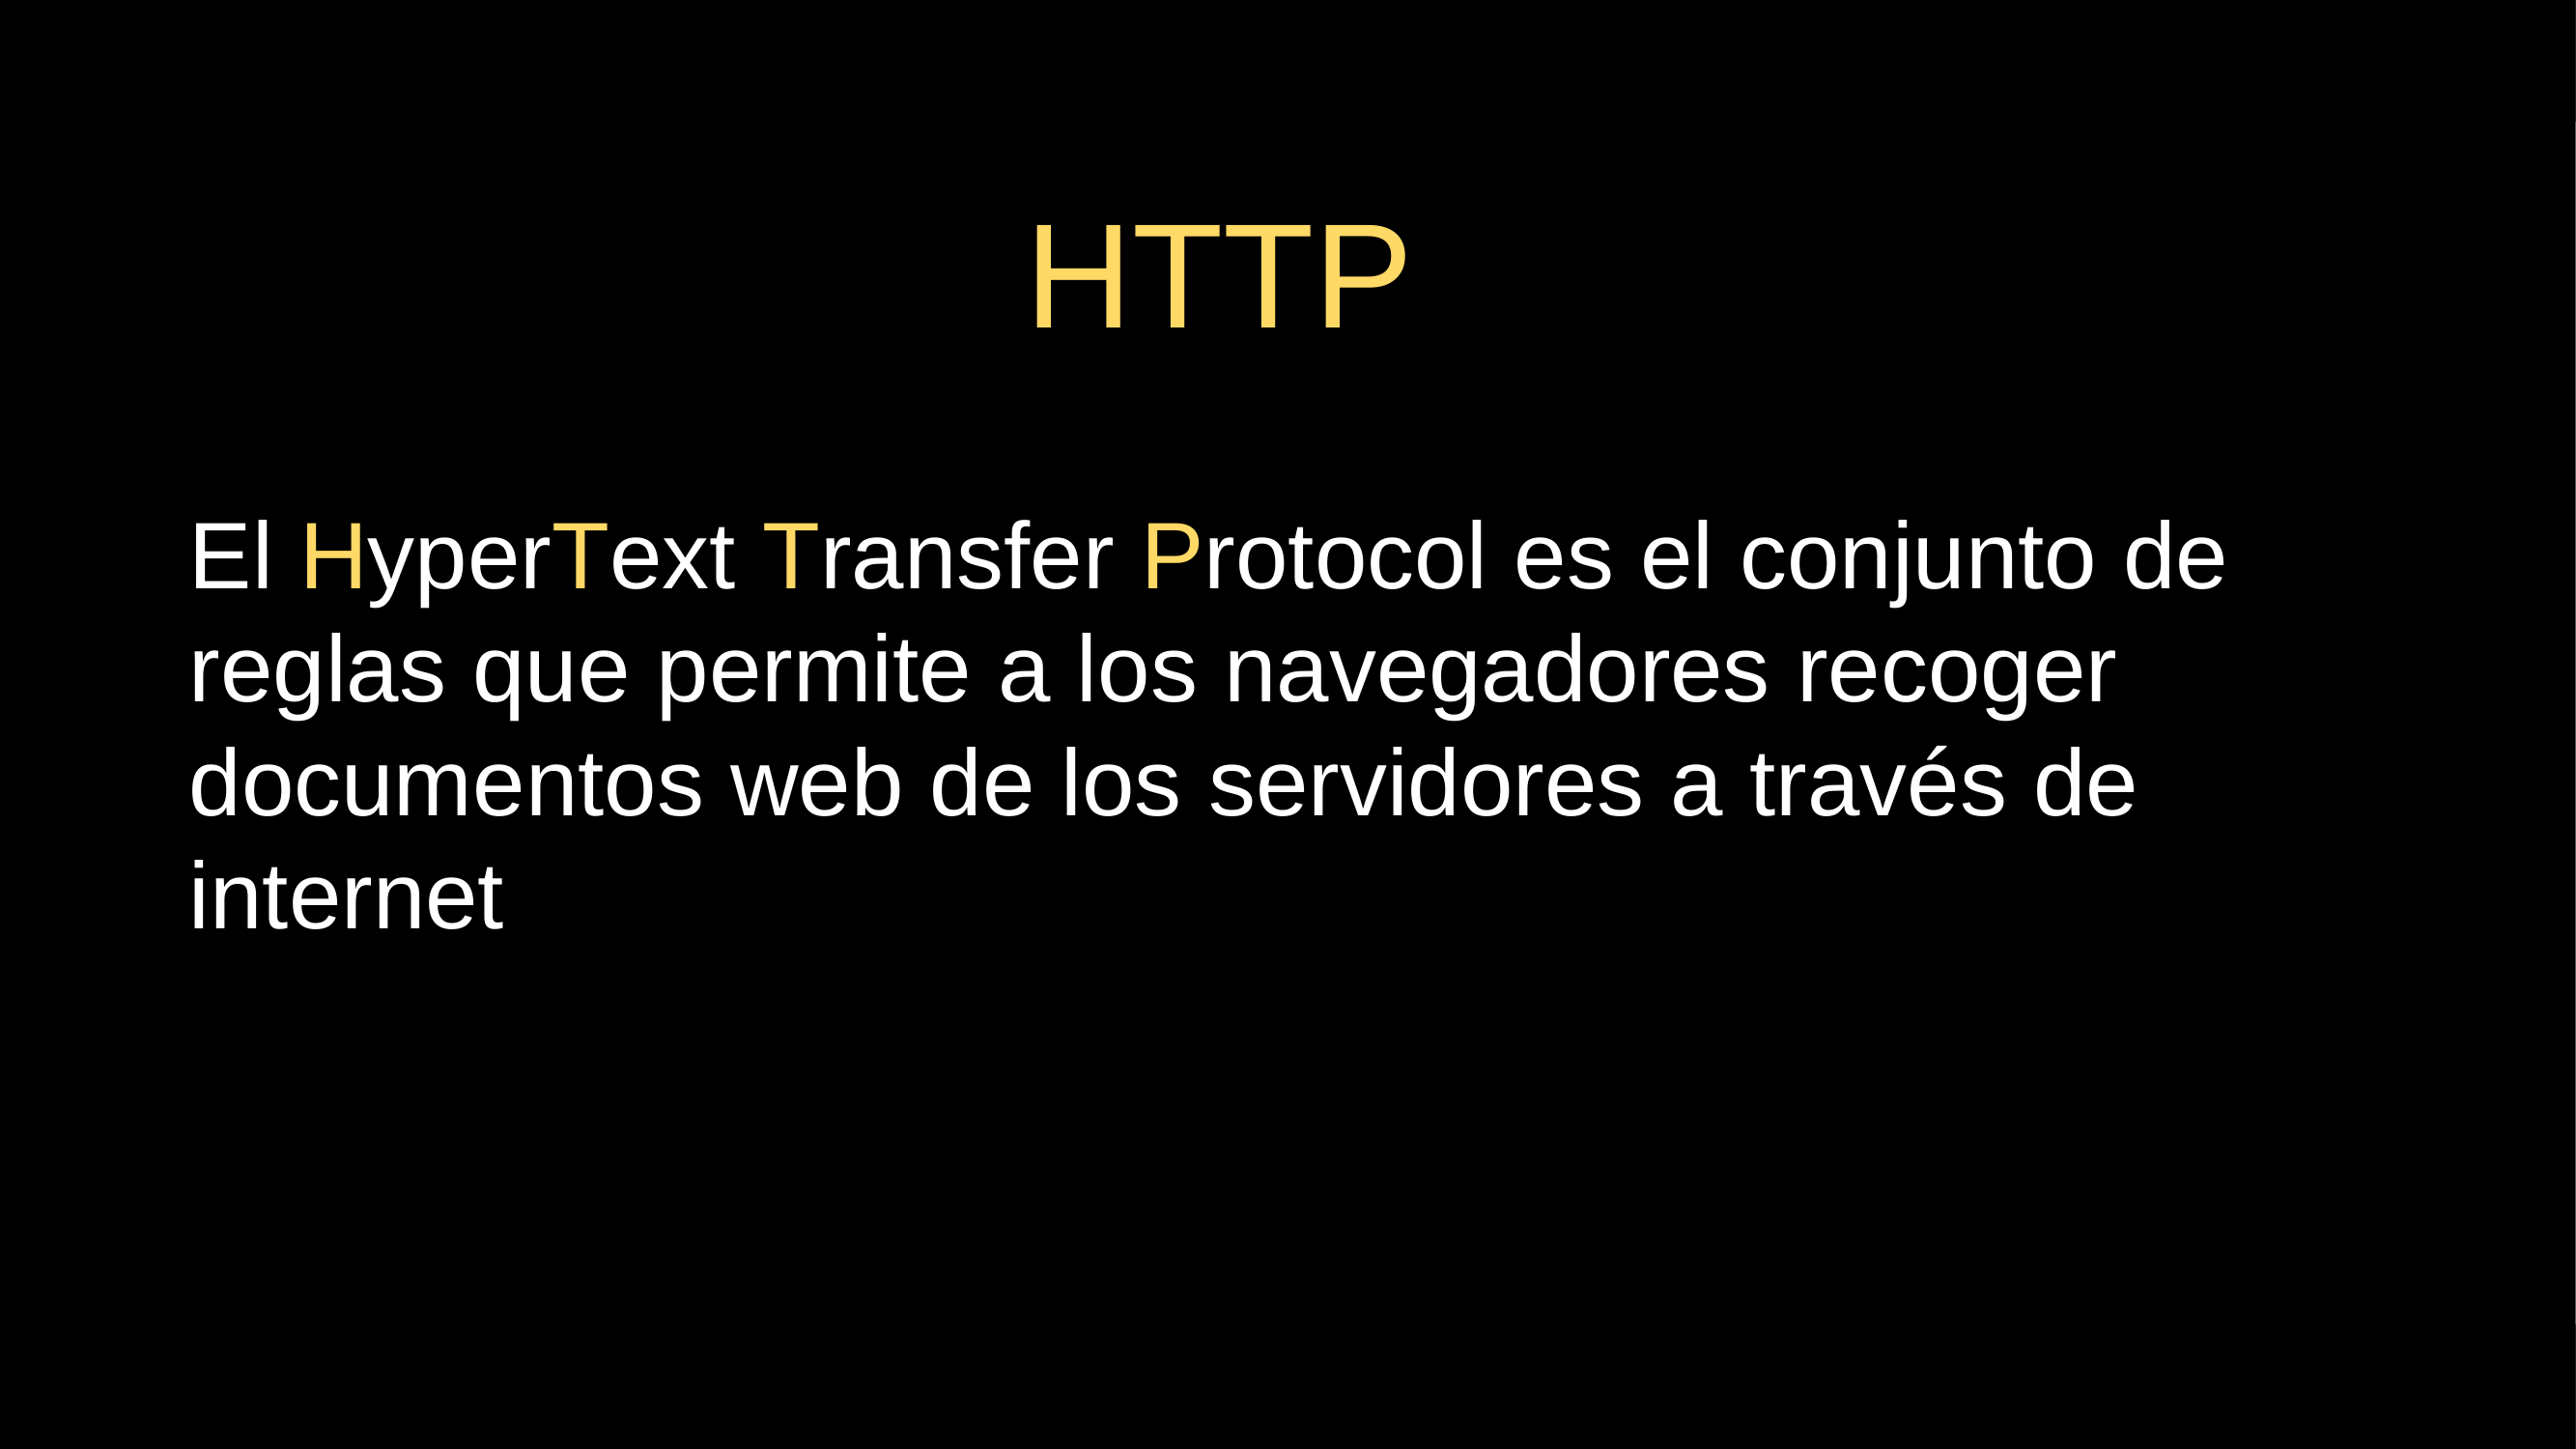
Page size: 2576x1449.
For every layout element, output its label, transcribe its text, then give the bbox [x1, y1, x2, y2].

title HTTP [183, 133, 2256, 402]
list El HyperText Transfer Protocol es el conjunto de reglas que permite a los navegadores recoger documentos web de los servidores a través de internet [183, 402, 2392, 1040]
